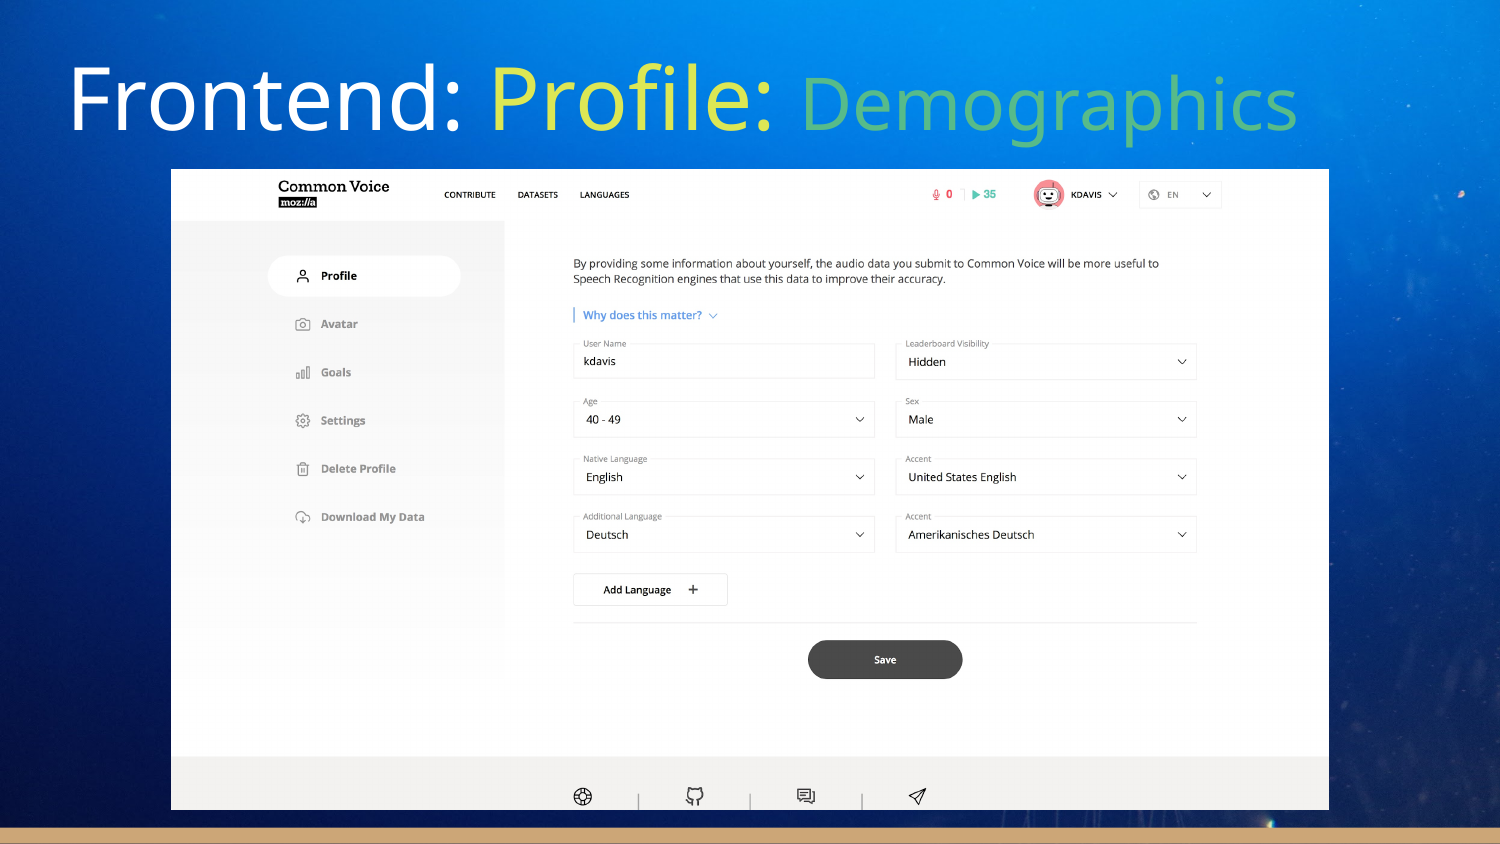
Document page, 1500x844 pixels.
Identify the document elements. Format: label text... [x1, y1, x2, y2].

picture [0, 0, 1500, 827]
title Frontend: Profile: Demographics [51, 38, 1449, 154]
